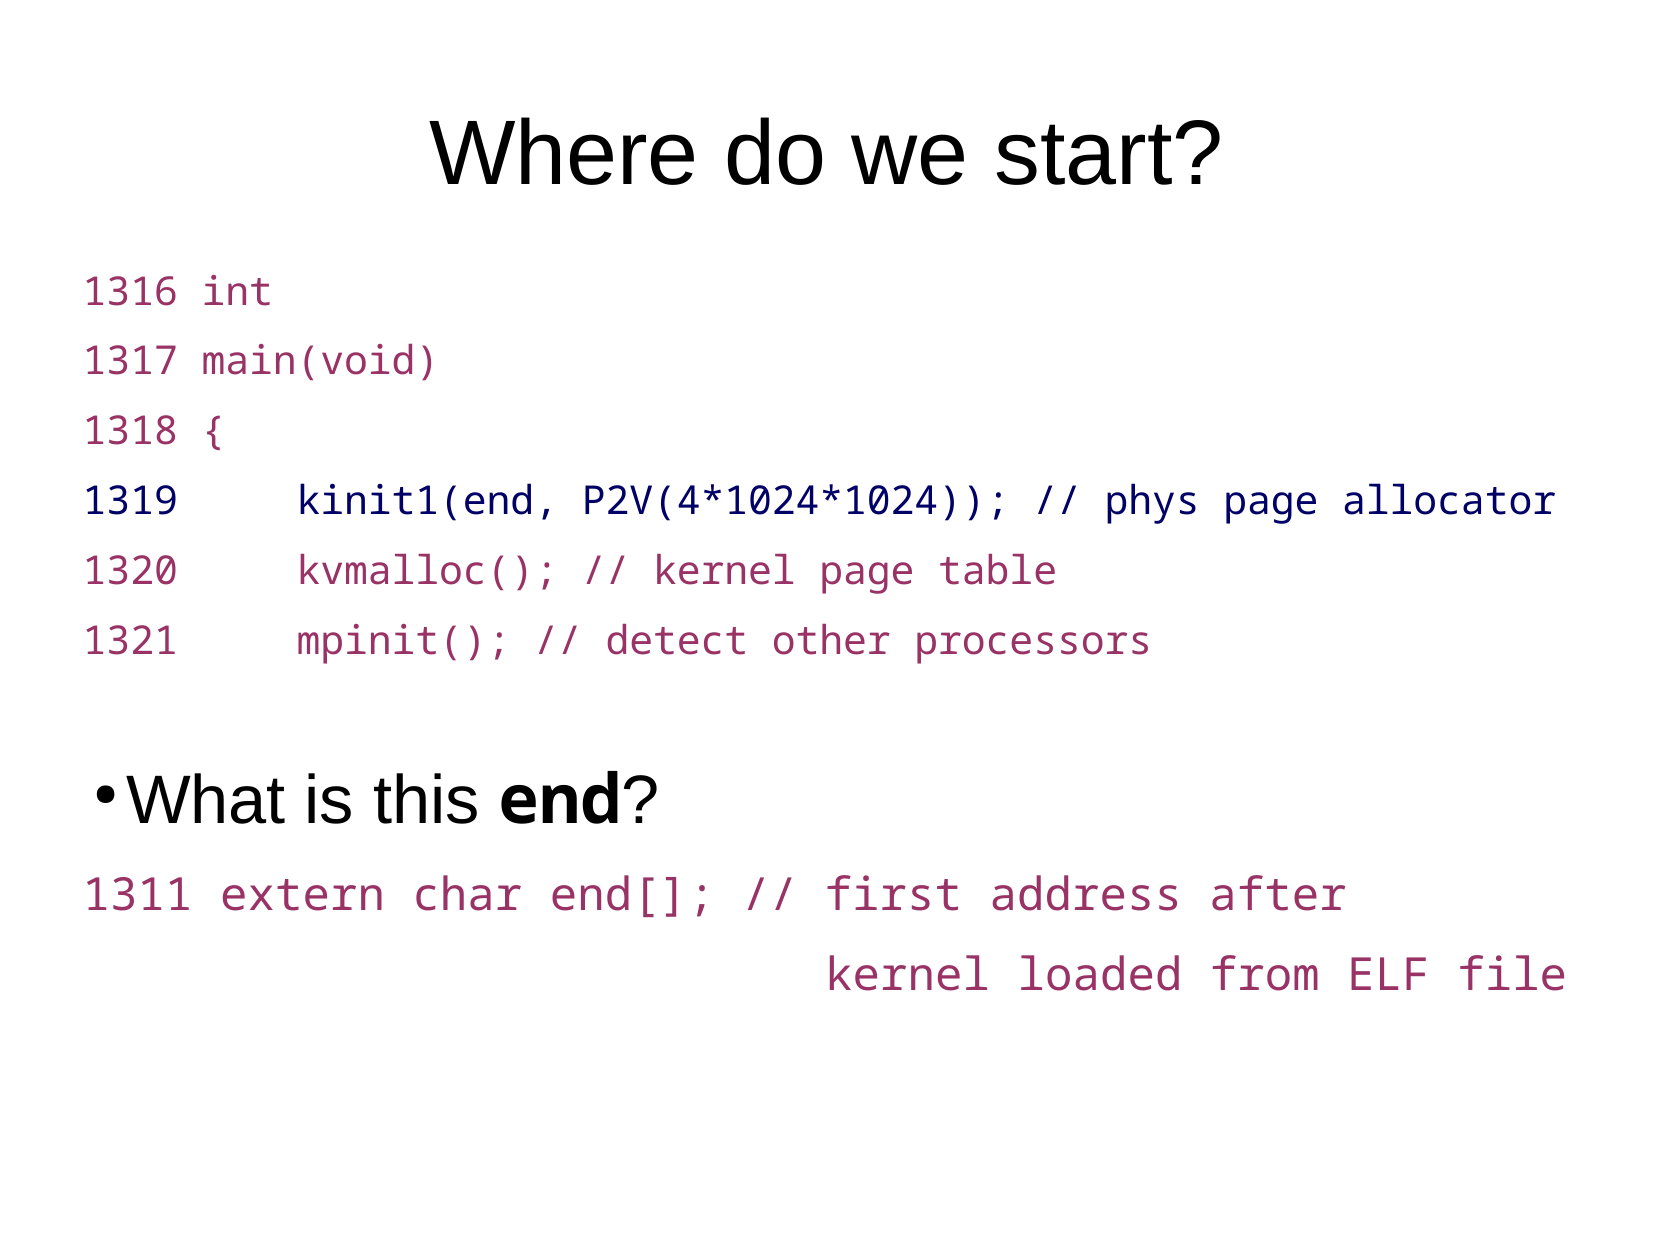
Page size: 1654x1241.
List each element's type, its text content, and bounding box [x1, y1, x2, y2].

list 1316 int 1317 main(void) 1318 { 1319 kinit1(end, P2V(4*1024*1024)); // phys page allocator 1320 kvmalloc(); // kernel page table 1321 mpinit(); // detect other processors [82, 262, 1571, 676]
title Where do we start? [82, 49, 1571, 257]
list What is this end? 1311 extern char end[]; // first address after kernel loaded from ELF file [82, 750, 1571, 1051]
